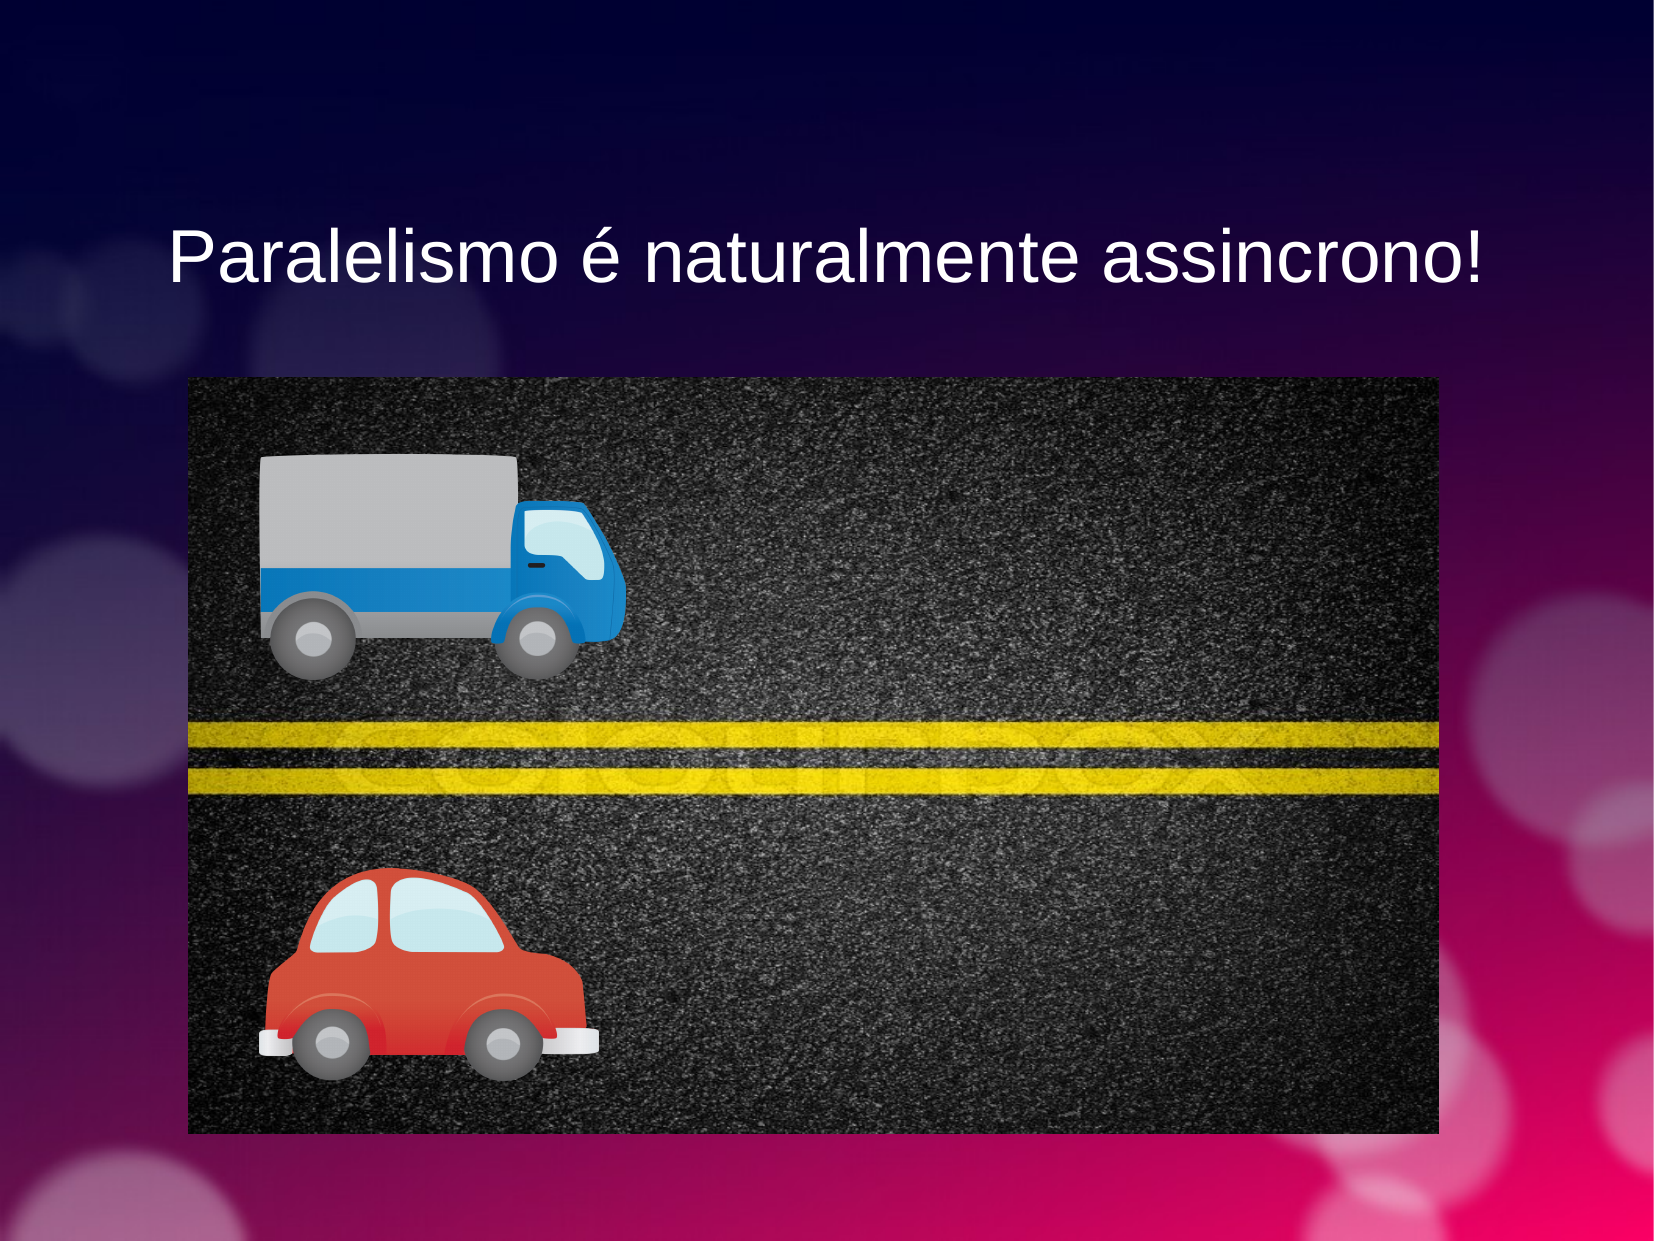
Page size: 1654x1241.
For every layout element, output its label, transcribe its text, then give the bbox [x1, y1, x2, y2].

title Paralelismo é naturalmente assincrono! [82, 94, 1571, 420]
picture [0, 0, 1654, 1241]
